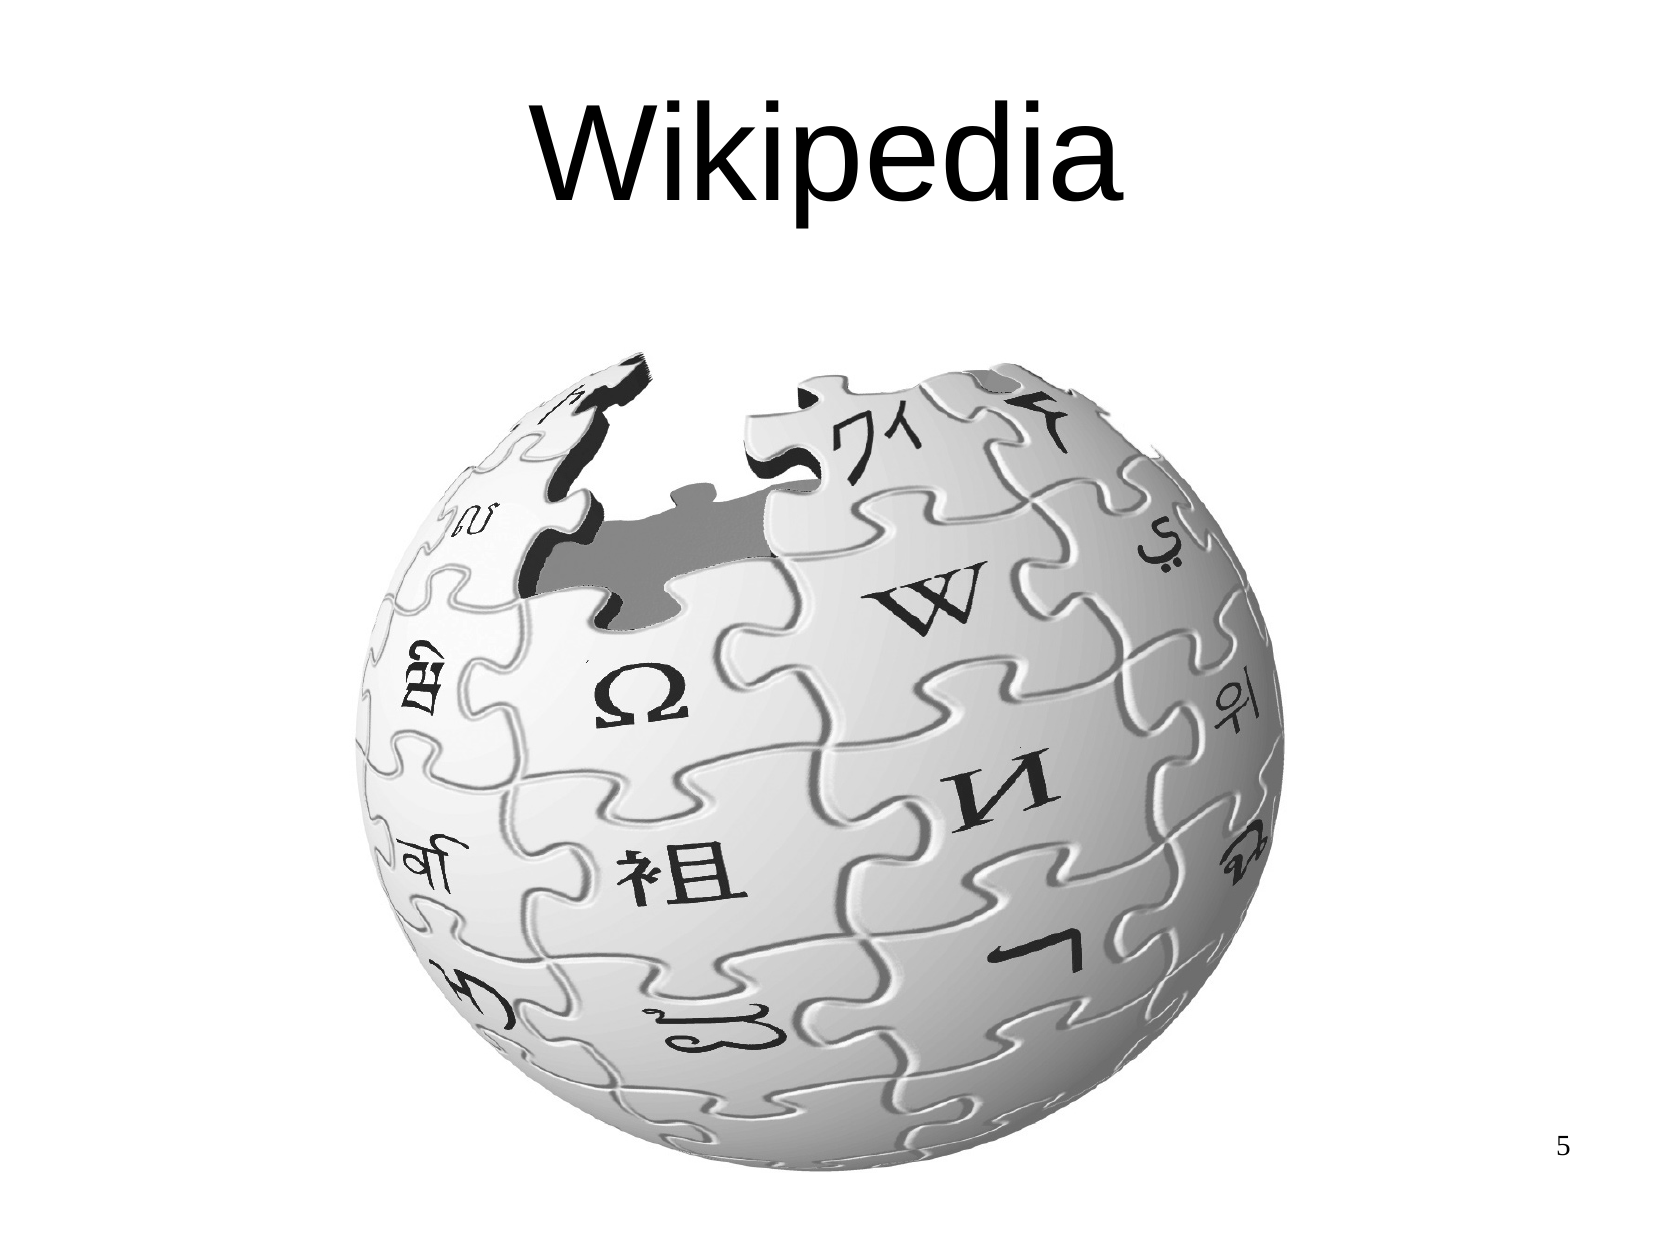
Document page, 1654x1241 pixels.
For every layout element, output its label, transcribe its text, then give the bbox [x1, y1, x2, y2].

picture [349, 347, 1287, 1173]
title Wikipedia [82, 49, 1571, 257]
